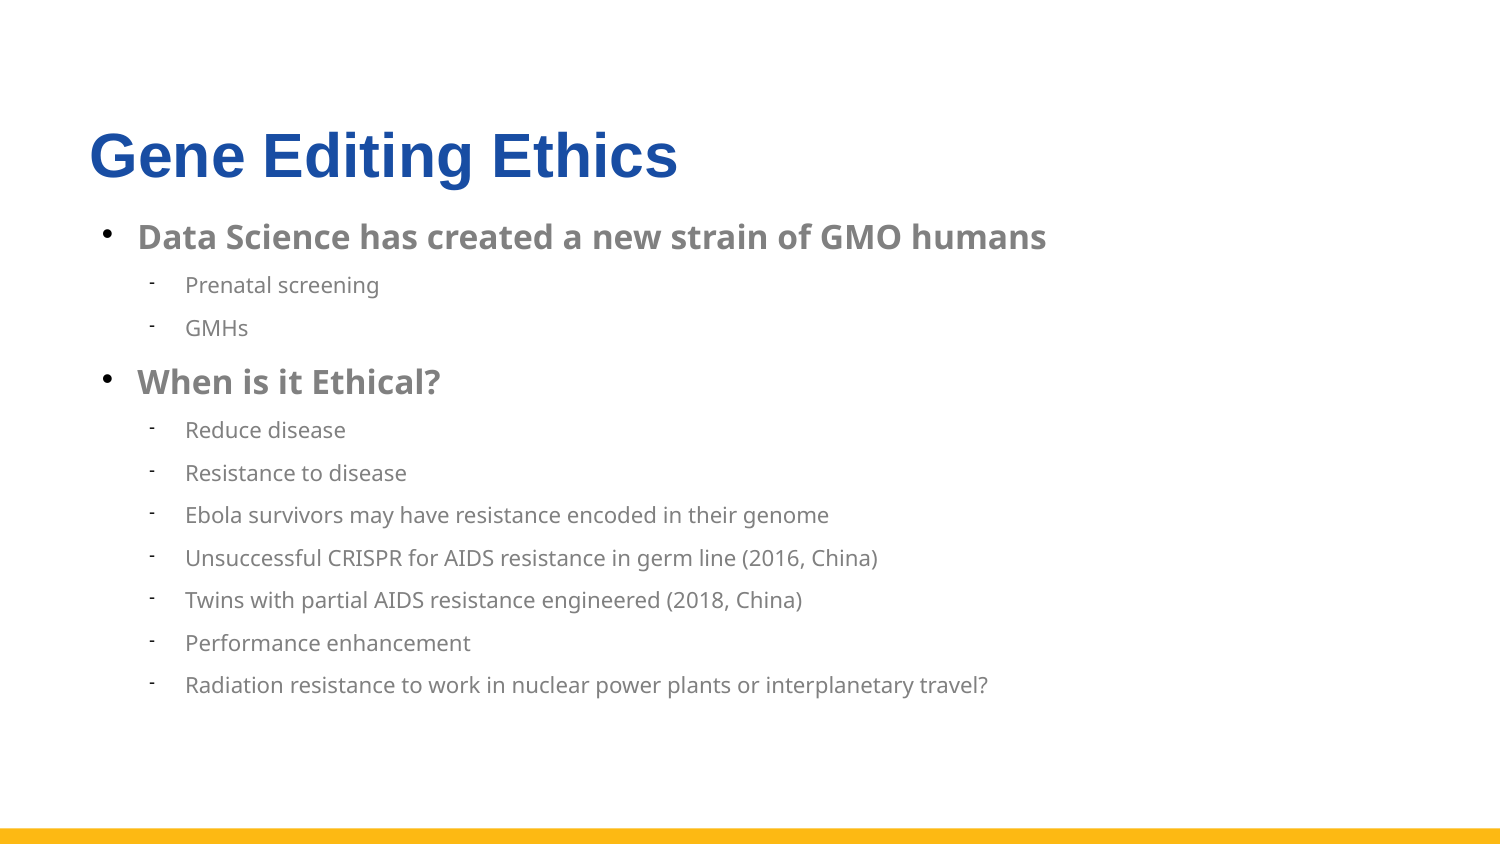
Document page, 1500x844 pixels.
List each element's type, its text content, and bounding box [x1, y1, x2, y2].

text_box Gene Editing Ethics [75, 0, 1425, 197]
text_box Data Science has created a new strain of GMO humans Prenatal screening GMHs When is it Ethical? Reduce disease Resistance to disease Ebola survivors may have resistance encoded in their genome Unsuccessful CRISPR for AIDS resistance in germ line (2016, China) Twins with partial AIDS resistance engineered (2018, China) Performance enhancement Radiation resistance to work in nuclear power plants or interplanetary travel? [90, 215, 1290, 705]
